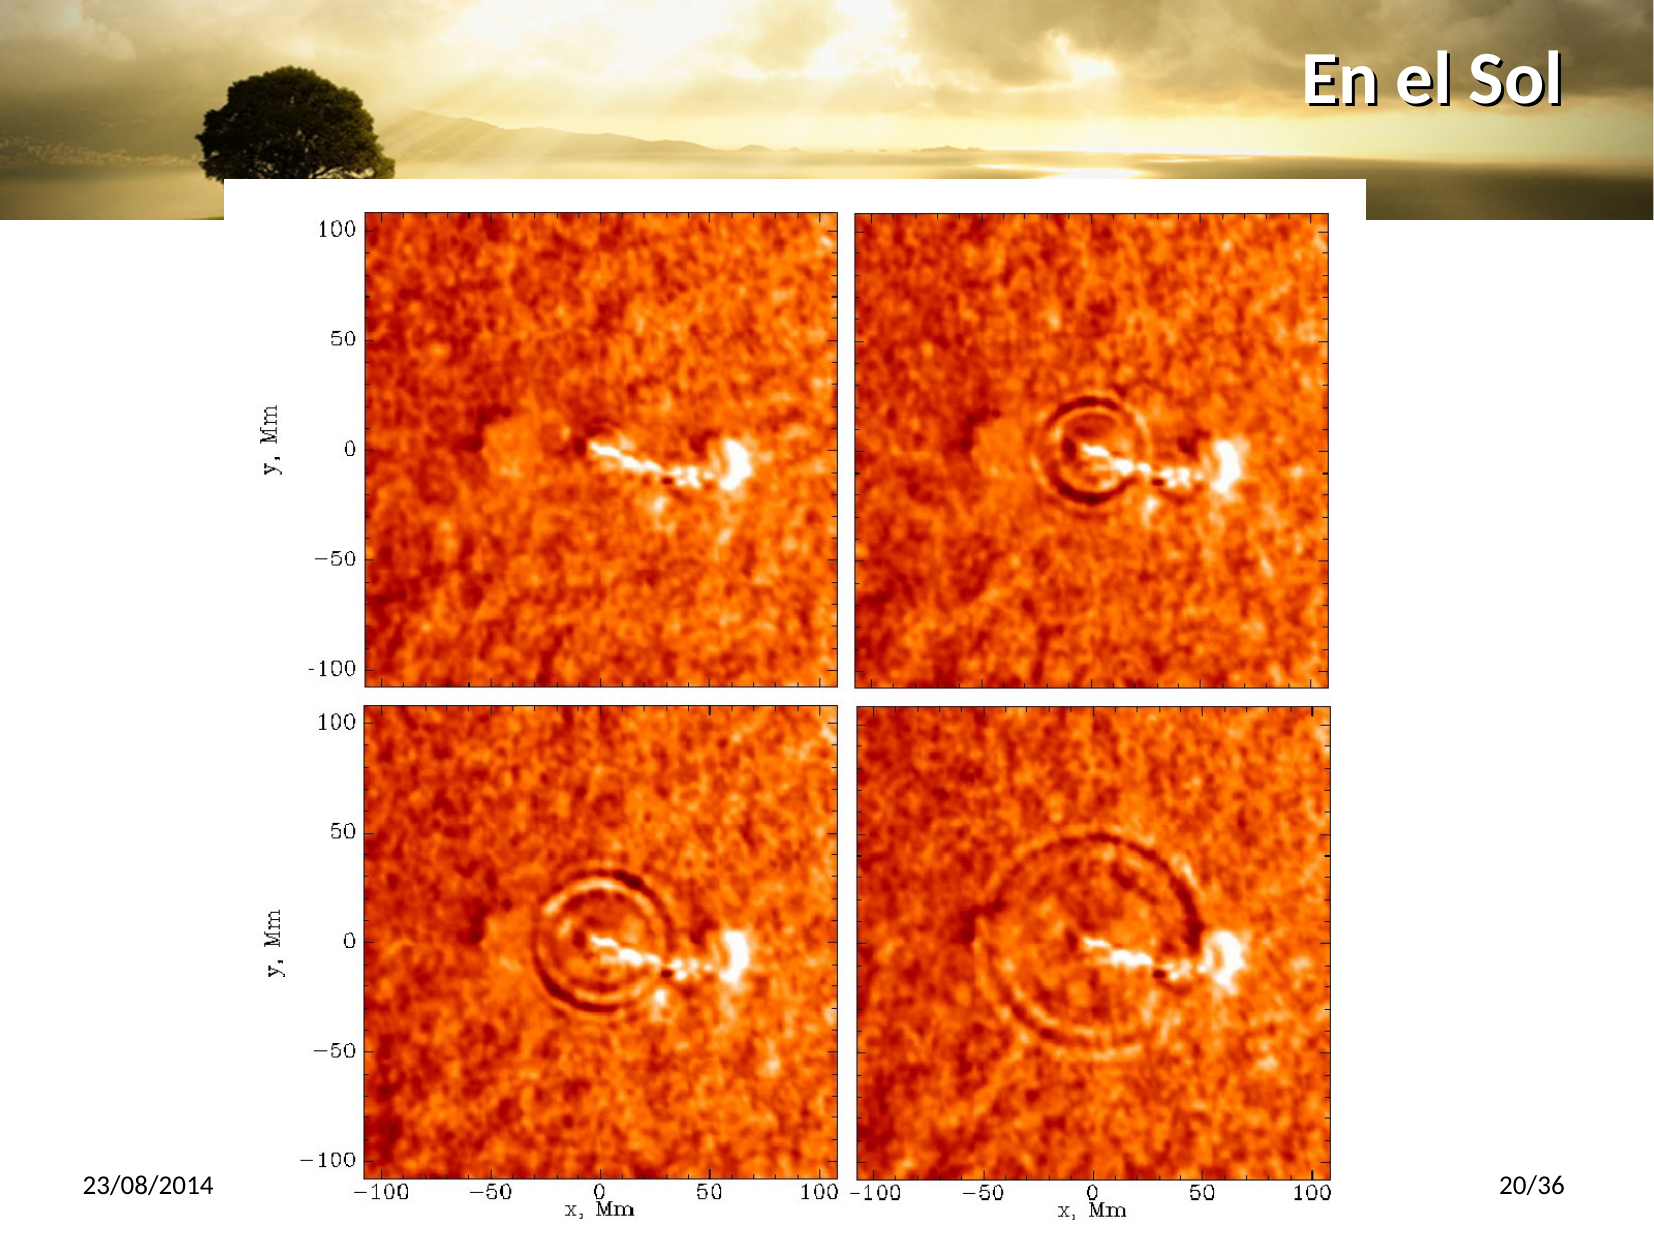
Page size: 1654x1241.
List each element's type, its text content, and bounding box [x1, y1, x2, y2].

picture [0, 0, 1654, 1241]
title En el Sol [75, 19, 1564, 151]
